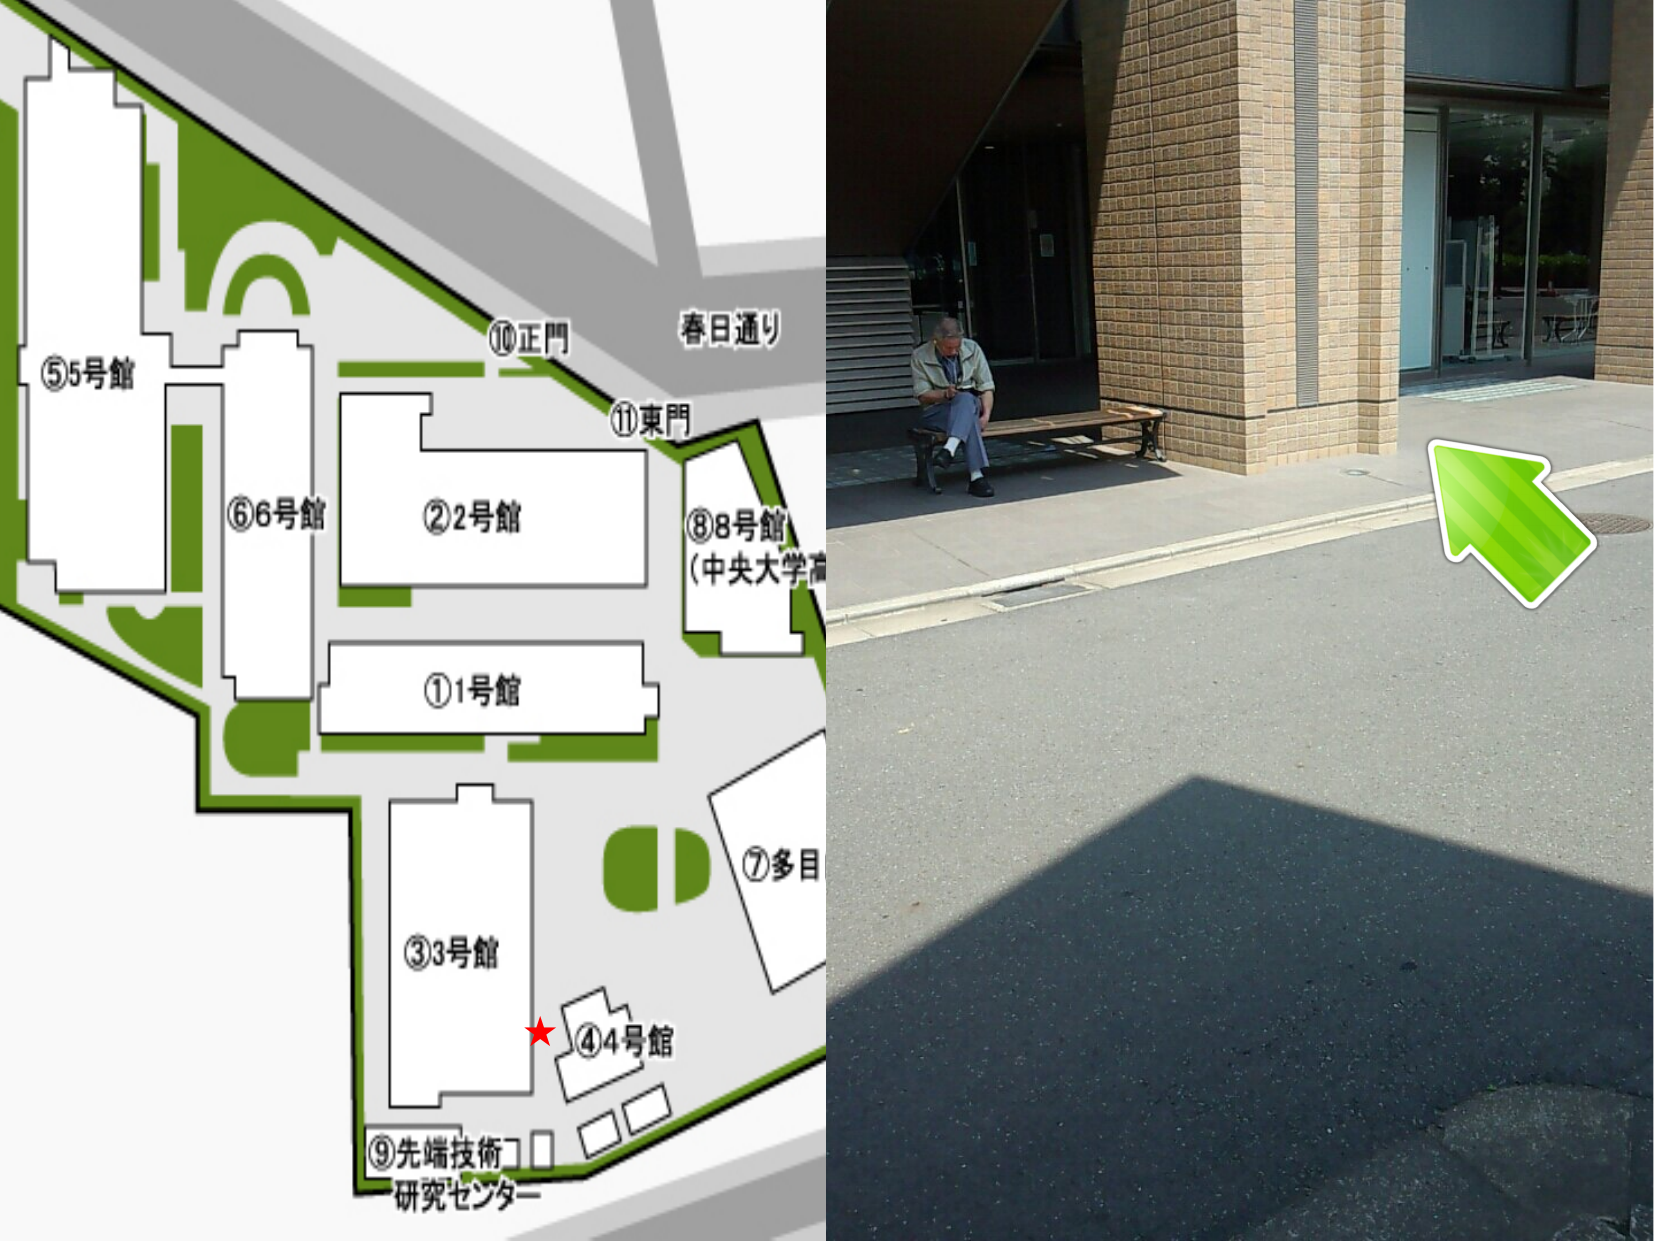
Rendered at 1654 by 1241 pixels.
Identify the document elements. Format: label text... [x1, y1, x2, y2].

title ★ [466, 965, 615, 1099]
picture [0, 0, 1654, 1241]
